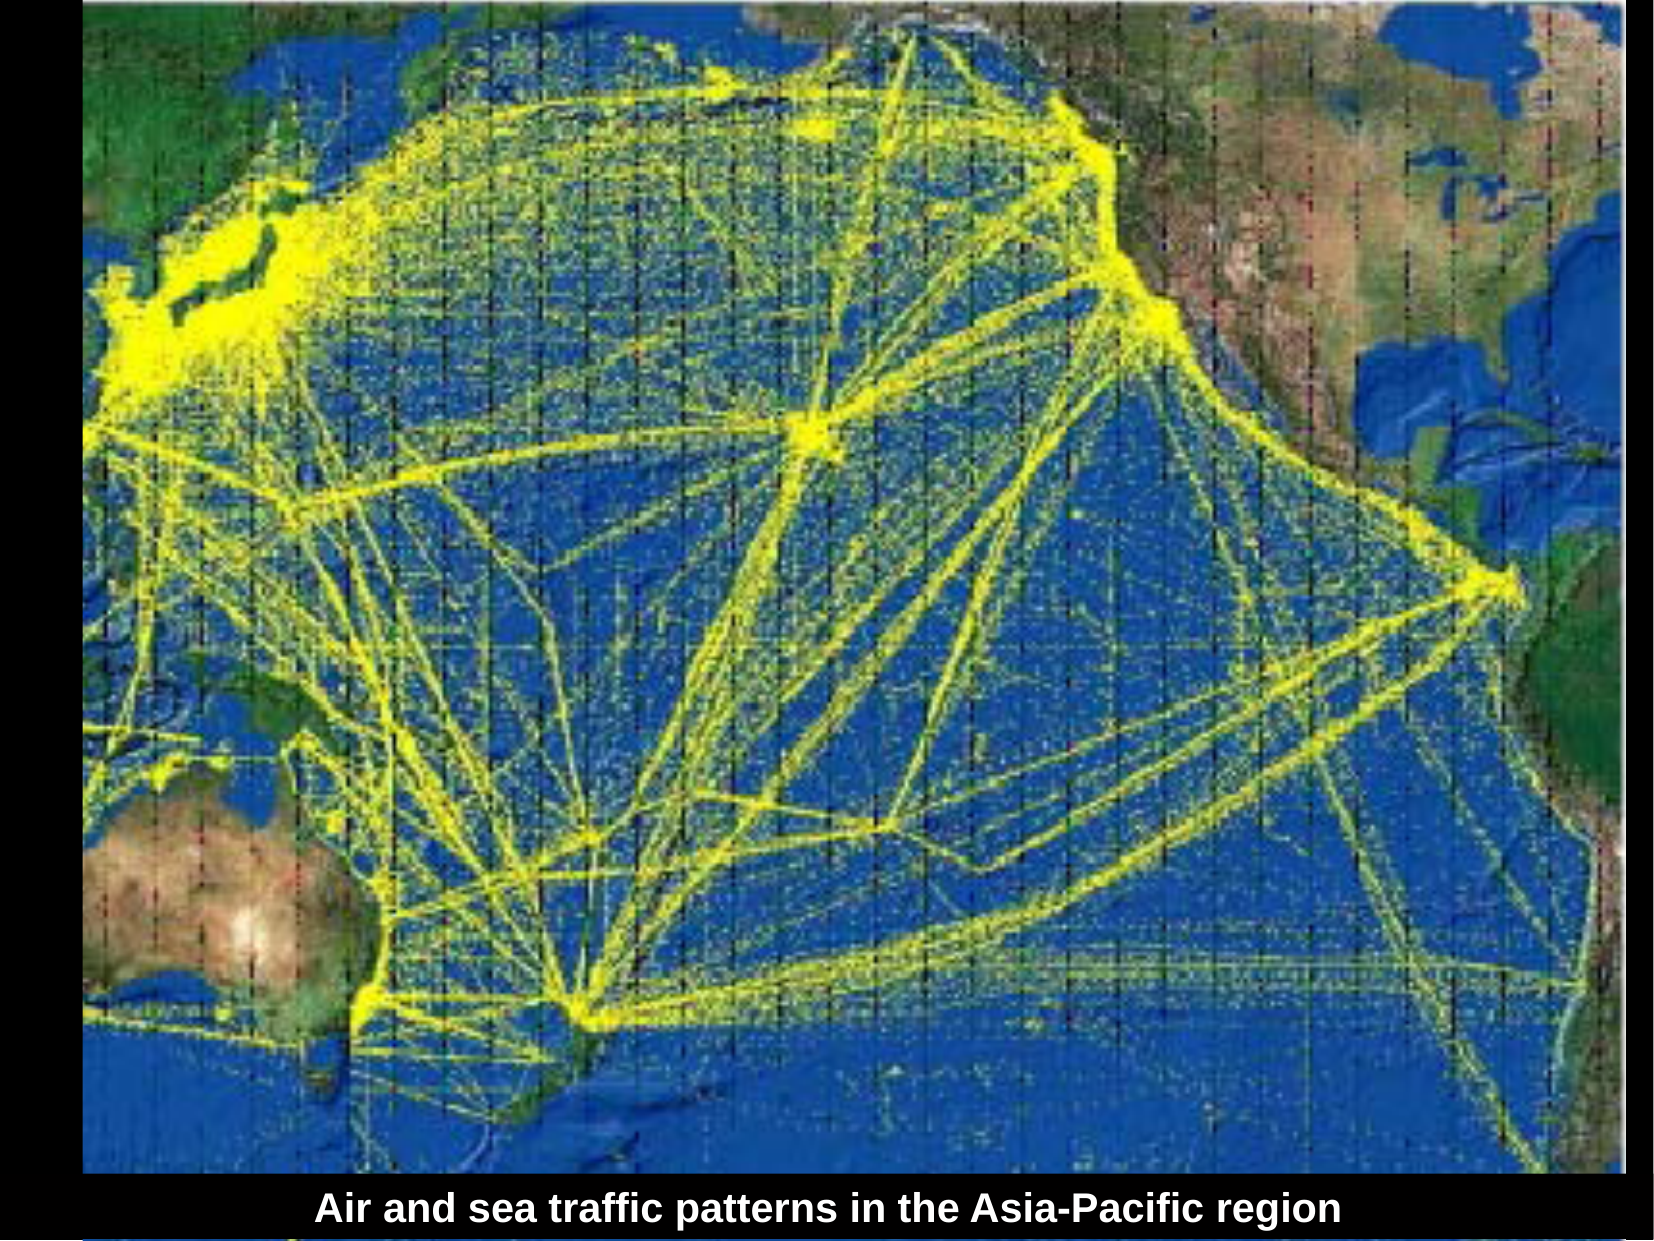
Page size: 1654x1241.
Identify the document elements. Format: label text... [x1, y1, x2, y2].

picture [82, 0, 1626, 1173]
text_box Air and sea traffic patterns in the Asia-Pacific region [0, 1173, 1654, 1239]
